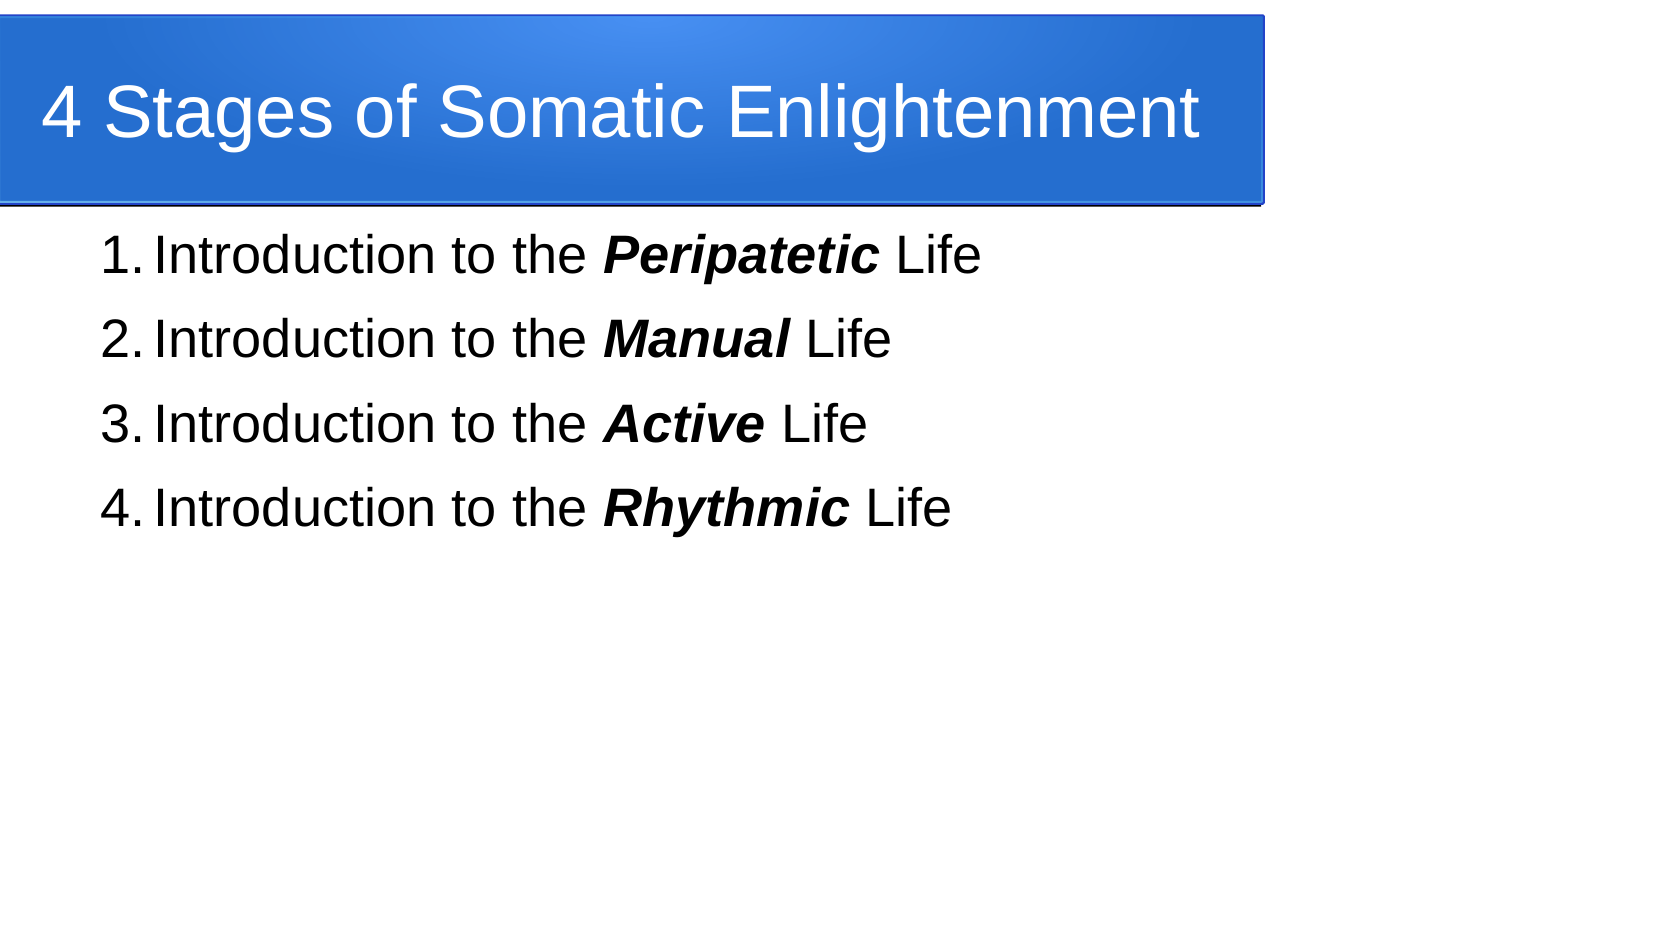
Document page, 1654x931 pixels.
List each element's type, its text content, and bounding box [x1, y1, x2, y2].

title 4 Stages of Somatic Enlightenment [41, 29, 1369, 195]
list Introduction to the Peripatetic Life Introduction to the Manual Life Introduction to the Active Life Introduction to the Rhythmic Life [82, 224, 1571, 764]
